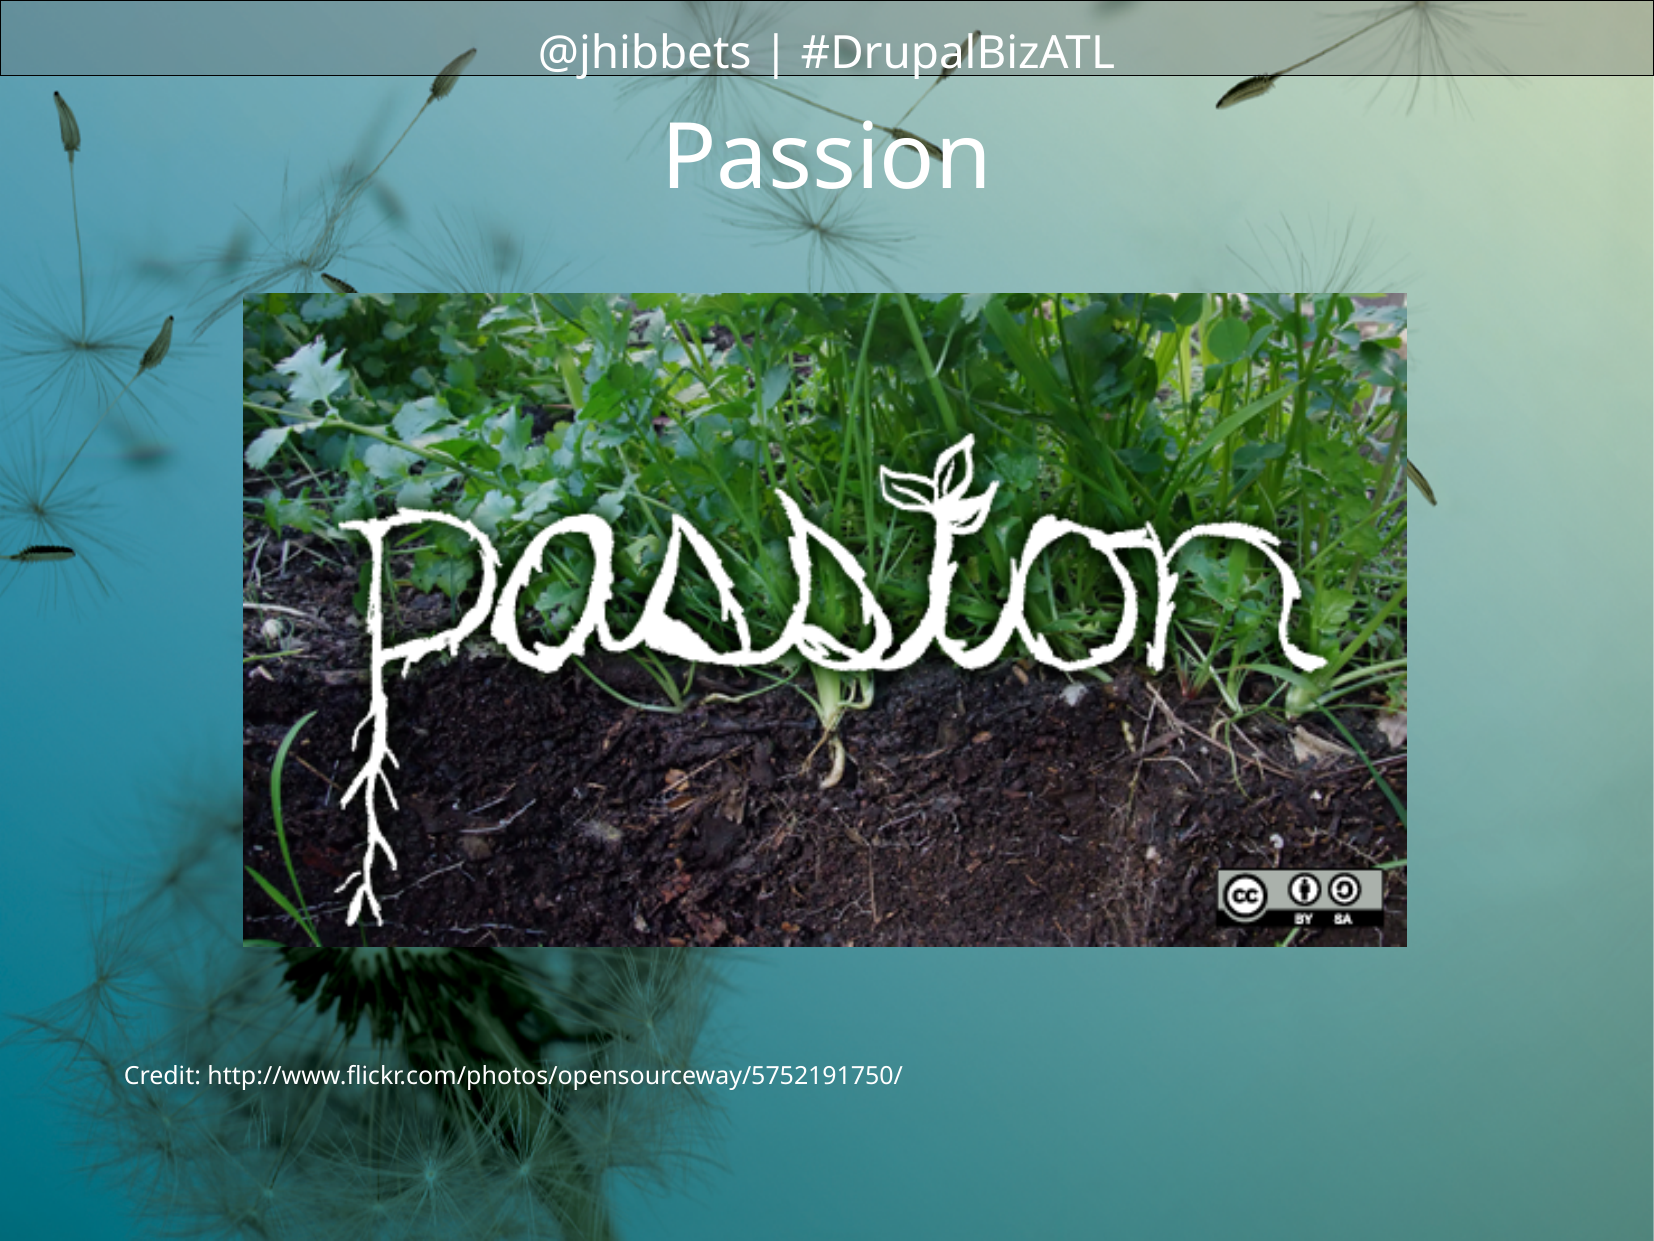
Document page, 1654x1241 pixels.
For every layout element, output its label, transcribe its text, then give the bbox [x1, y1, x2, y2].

title Passion [82, 49, 1571, 257]
text_box Credit: http://www.flickr.com/photos/opensourceway/5752191750/ [109, 1050, 917, 1094]
picture [0, 76, 1654, 1241]
